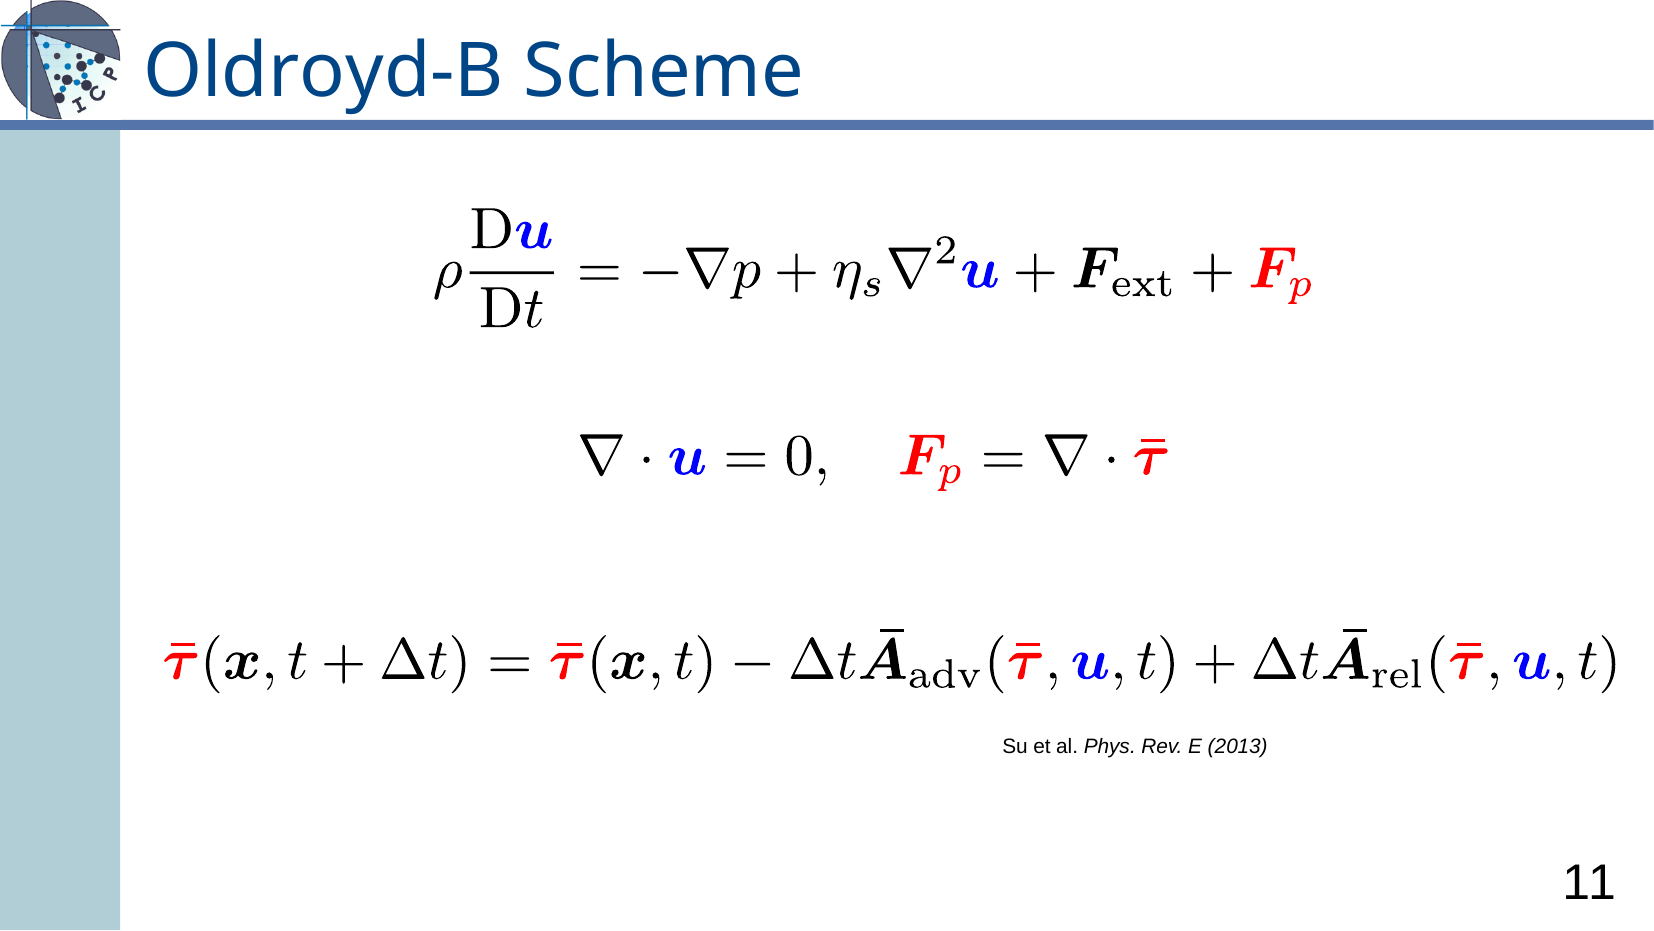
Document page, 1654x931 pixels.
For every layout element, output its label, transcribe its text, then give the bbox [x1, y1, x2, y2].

title Oldroyd-B Scheme [135, 0, 1636, 121]
text_box [162, 207, 1622, 766]
picture [0, 0, 121, 120]
text_box Su et al. Phys. Rev. E (2013) [987, 726, 1283, 766]
